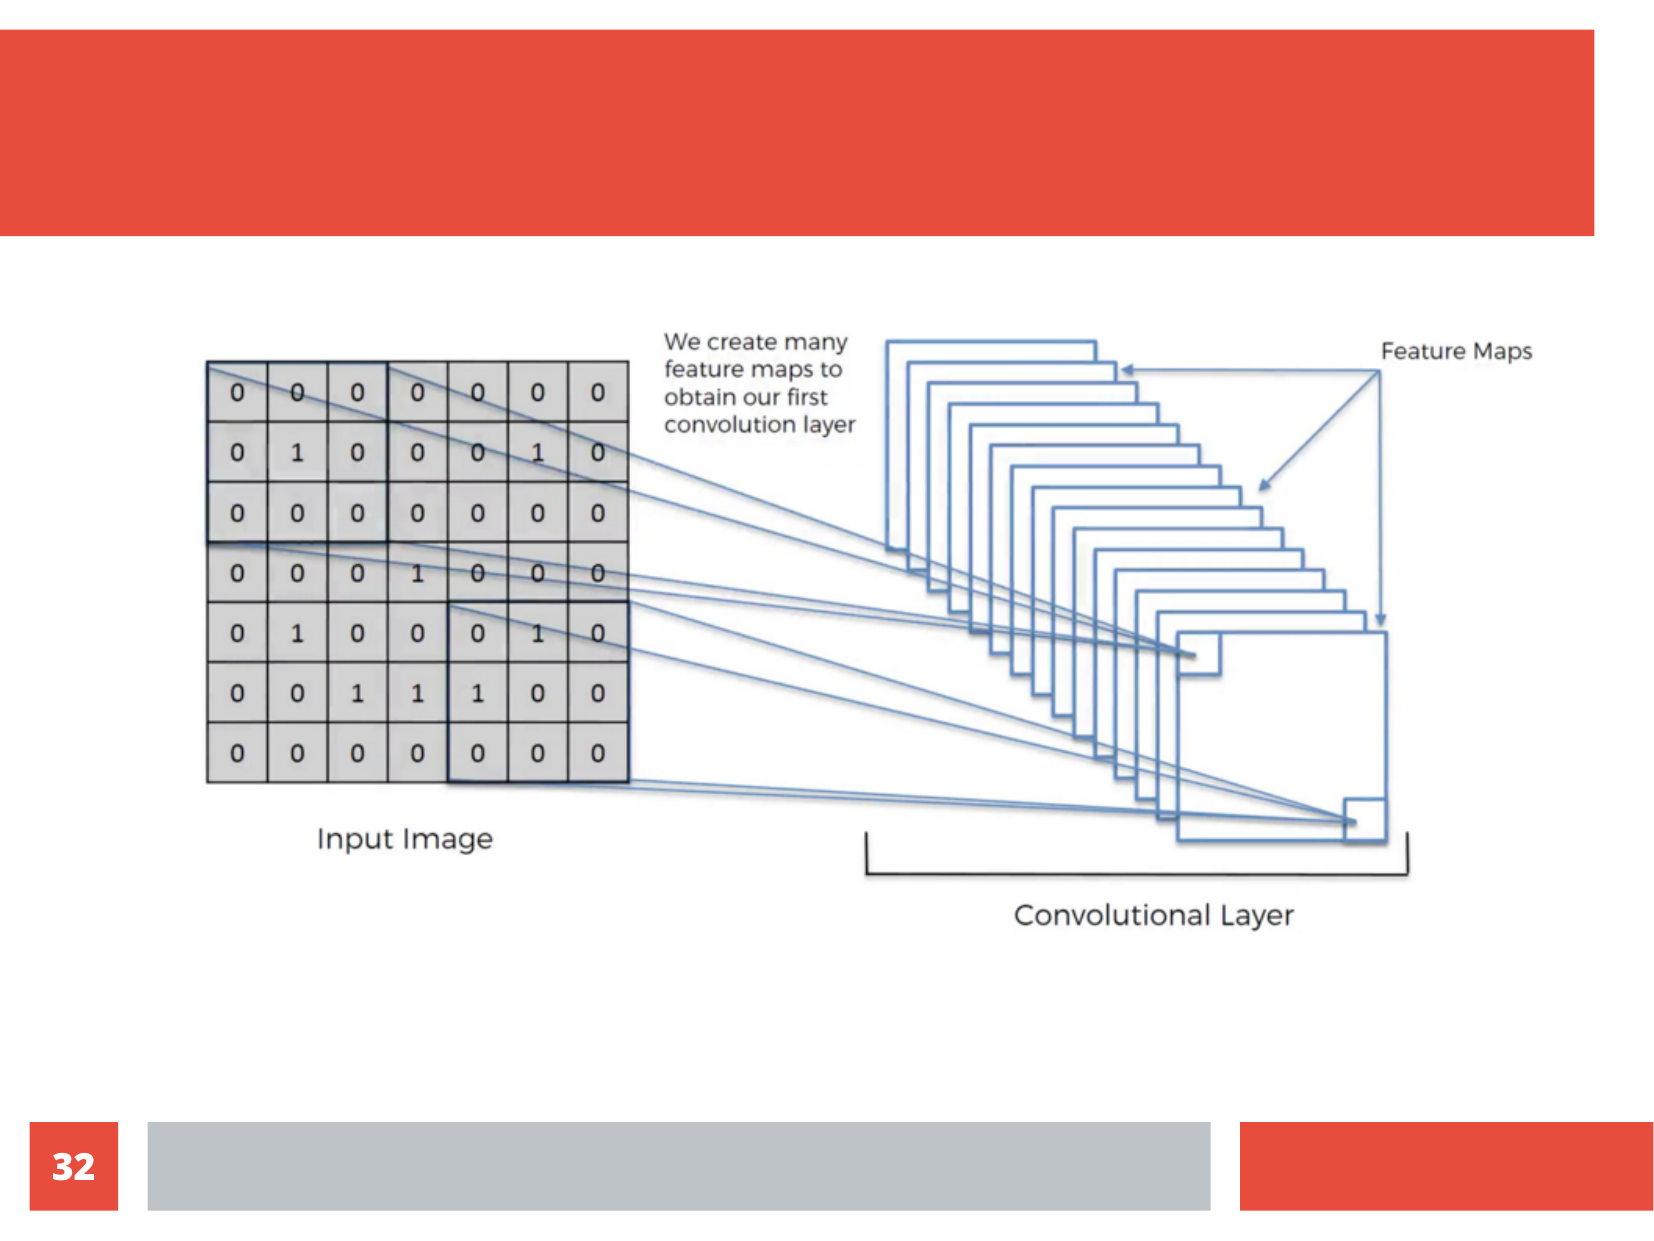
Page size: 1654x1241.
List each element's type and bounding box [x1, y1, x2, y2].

picture [120, 303, 1545, 952]
